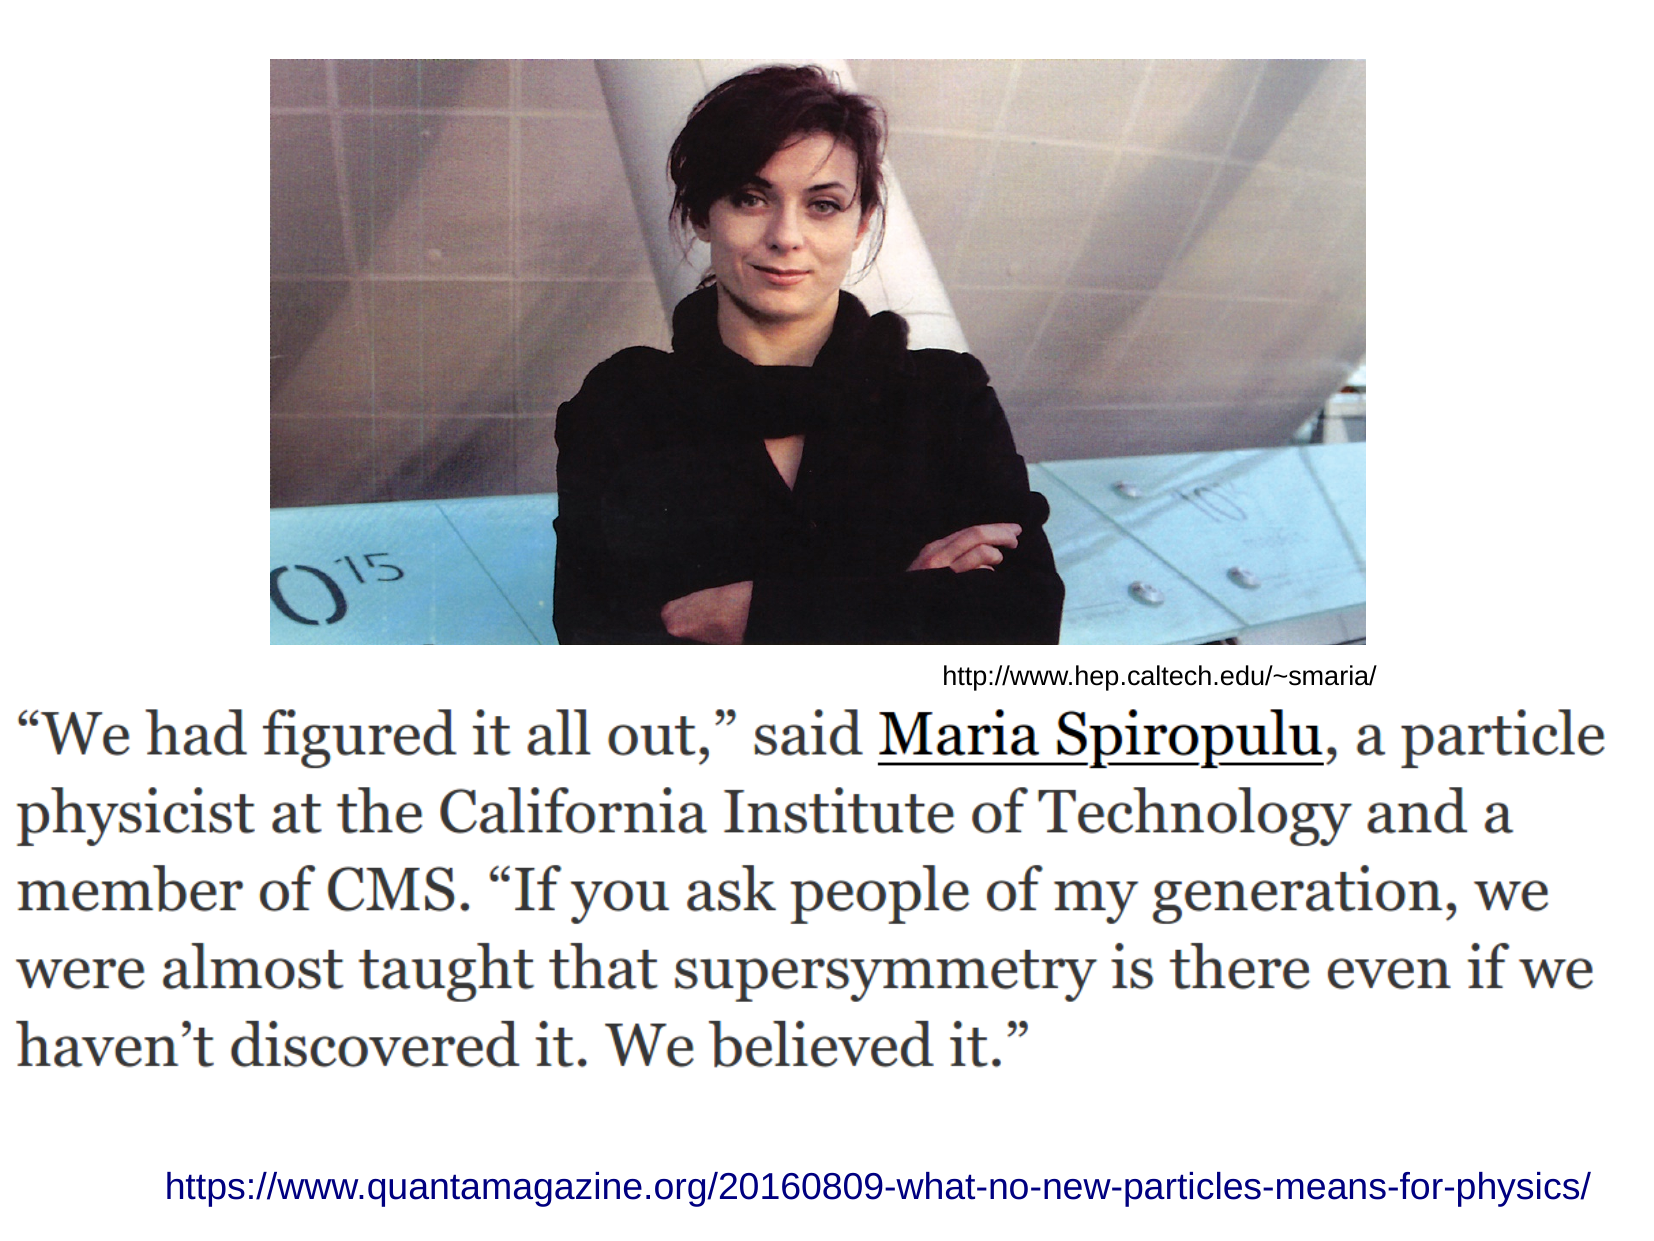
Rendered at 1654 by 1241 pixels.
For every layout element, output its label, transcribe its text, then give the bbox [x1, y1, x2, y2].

text_box http://www.hep.caltech.edu/~smaria/ [927, 653, 1561, 711]
picture [270, 59, 1366, 646]
picture [0, 674, 1654, 1129]
text_box https://www.quantamagazine.org/20160809-what-no-new-particles-means-for-physics/ [150, 1158, 1607, 1216]
